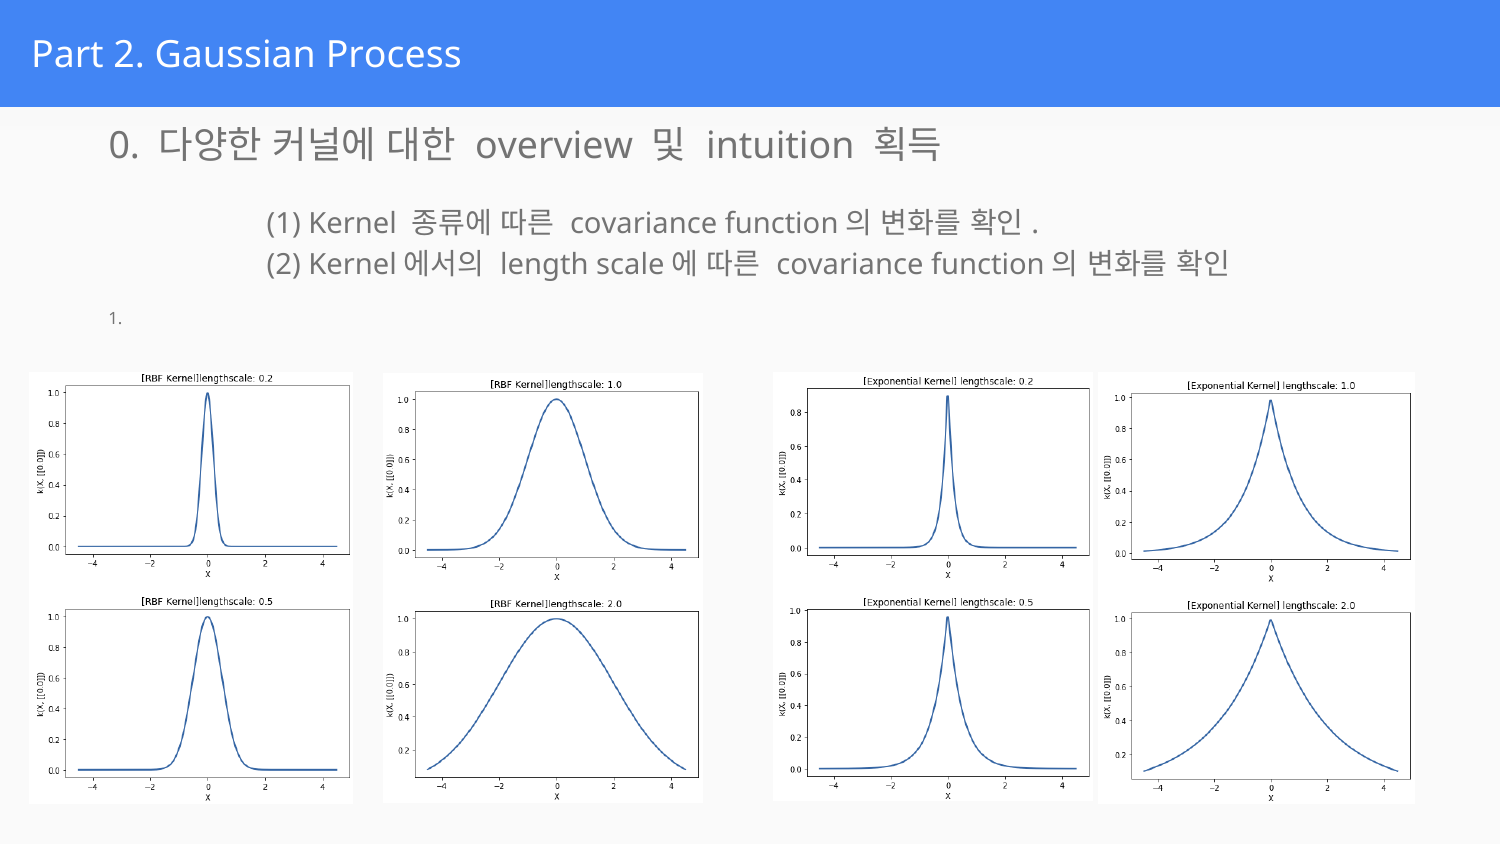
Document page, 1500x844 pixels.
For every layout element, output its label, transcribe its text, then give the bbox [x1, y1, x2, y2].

picture [29, 372, 353, 804]
picture [383, 373, 703, 803]
picture [1098, 372, 1415, 804]
picture [773, 372, 1093, 801]
list 0. 다양한 커널에 대한 overview 및 intuition 획득 (1) Kernel 종류에 따른 covariance function의 변화를 확인. (2) Kernel에서의 length scale에 따른 covariance function의 변화를 확인 [55, 99, 1448, 757]
title Part 2. Gaussian Process [16, 2, 1465, 102]
